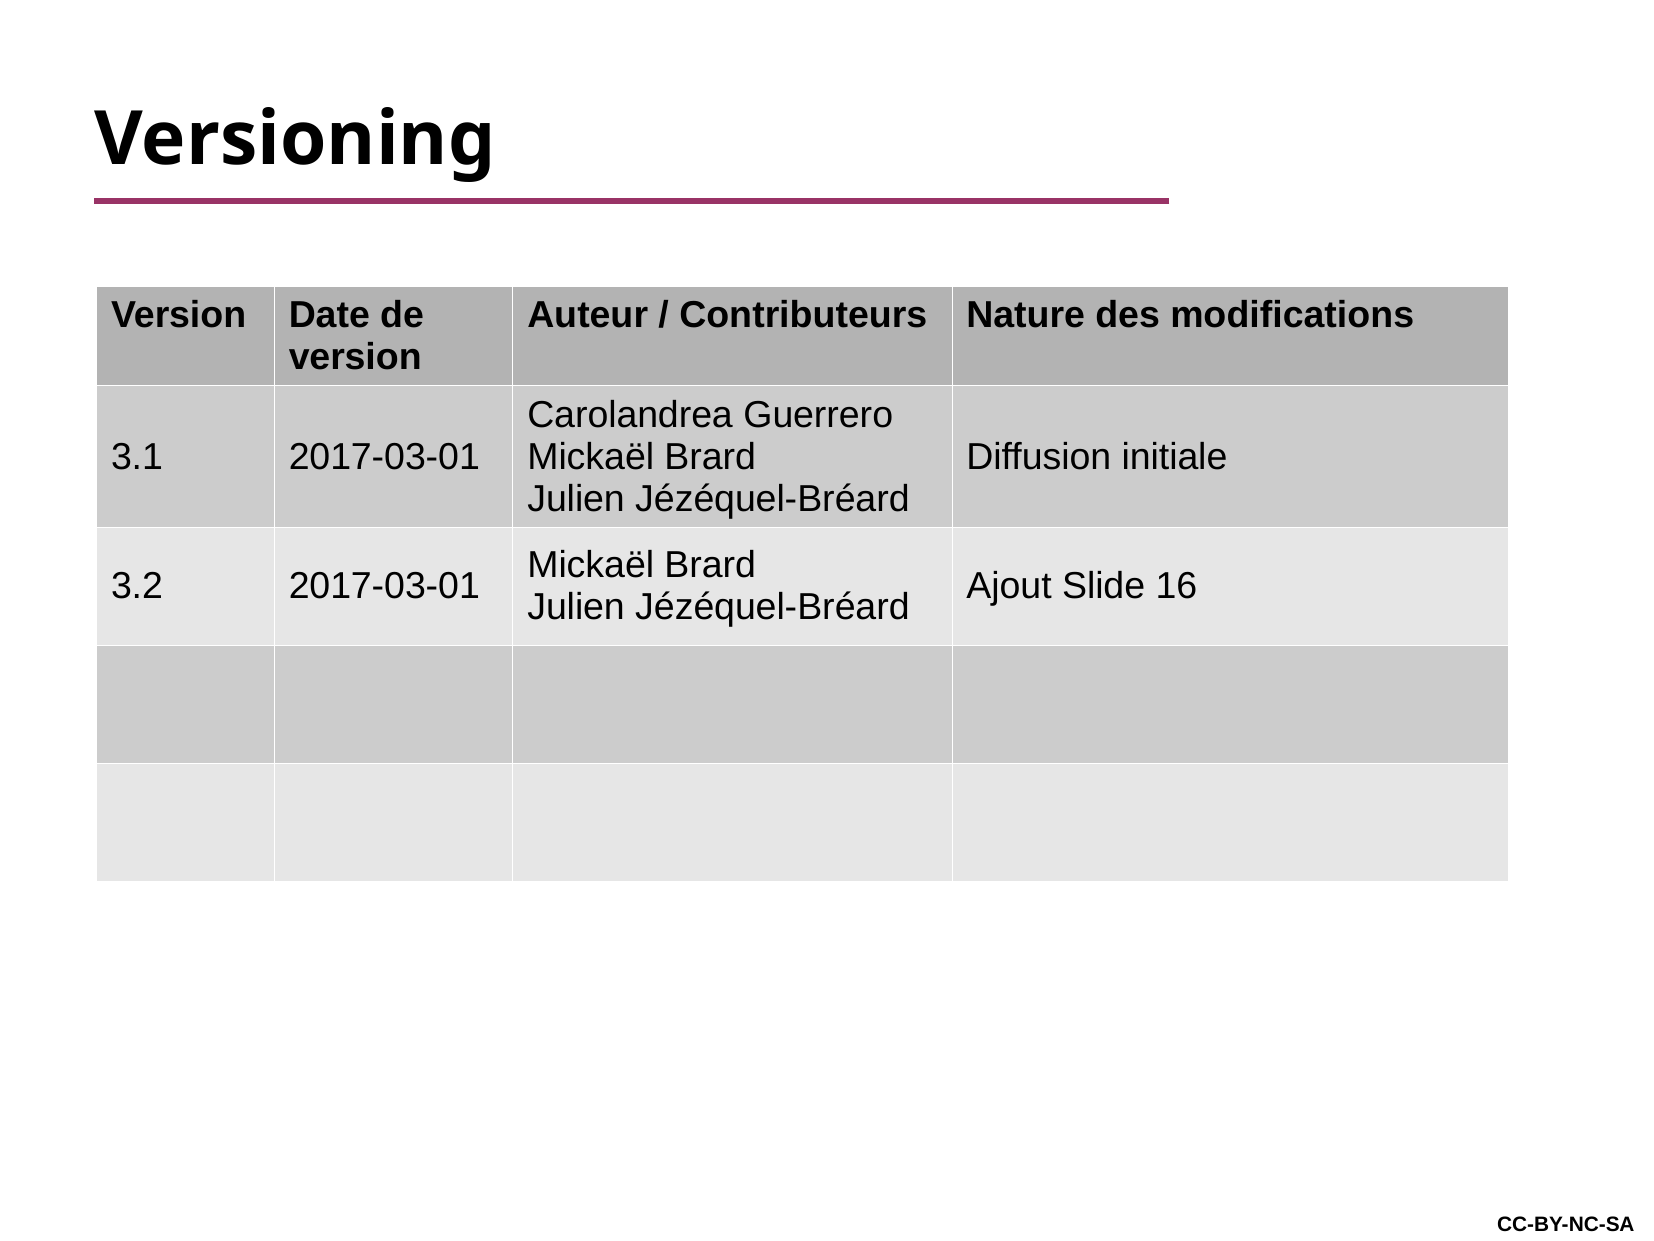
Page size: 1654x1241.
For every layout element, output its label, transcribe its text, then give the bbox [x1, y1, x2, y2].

table_cell [953, 764, 1508, 881]
table_cell Carolandrea Guerrero Mickaël Brard Julien Jézéquel-Bréard [513, 386, 952, 527]
table_cell [953, 646, 1508, 763]
table_cell Diffusion initiale [953, 386, 1508, 527]
table_cell [97, 764, 274, 881]
table_cell [97, 646, 274, 763]
table_cell 3.2 [97, 528, 274, 645]
table_cell 2017-03-01 [275, 528, 512, 645]
table_cell [275, 764, 512, 881]
table_header Auteur / Contributeurs [513, 287, 952, 385]
text_box [94, 372, 1583, 1170]
table_cell 2017-03-01 [275, 386, 512, 527]
title Versioning [94, 31, 1571, 239]
table_cell [275, 646, 512, 763]
table_header Nature des modifications [953, 287, 1508, 385]
table_cell [513, 764, 952, 881]
table_header Version [97, 287, 274, 385]
table_cell Ajout Slide 16 [953, 528, 1508, 645]
text_box CC-BY-NC-SA [1482, 1204, 1654, 1241]
table_cell [513, 646, 952, 763]
table_header Date de version [275, 287, 512, 385]
table_cell Mickaël Brard Julien Jézéquel-Bréard [513, 528, 952, 645]
table_cell 3.1 [97, 386, 274, 527]
